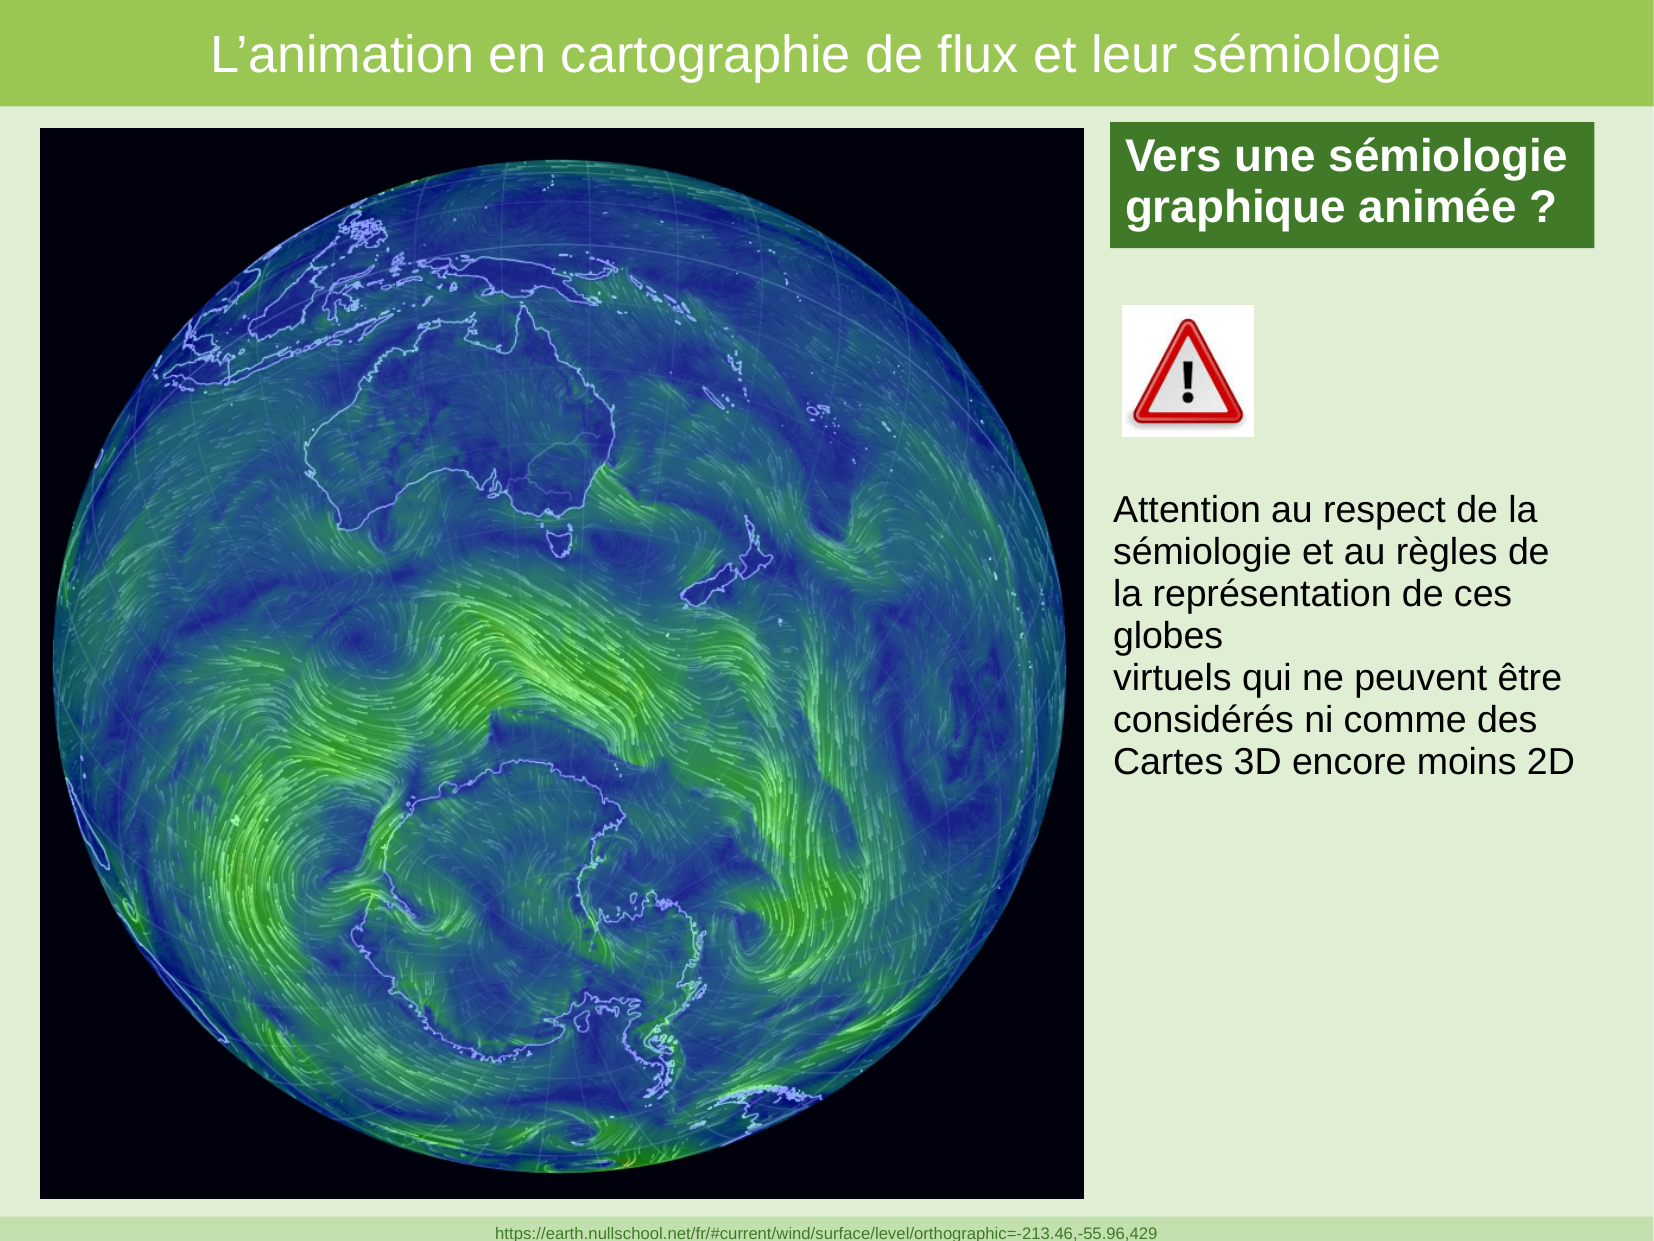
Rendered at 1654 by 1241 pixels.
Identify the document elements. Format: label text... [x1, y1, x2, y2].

picture [40, 128, 1084, 1199]
text_box Attention au respect de la sémiologie et au règles de la représentation de ces globes virtuels qui ne peuvent être considérés ni comme des Cartes 3D encore moins 2D [1098, 481, 1642, 833]
text_box Vers une sémiologie graphique animée ? [1110, 122, 1595, 249]
text_box https://earth.nullschool.net/fr/#current/wind/surface/level/orthographic=-213.46,-55.96,429 [0, 1216, 1654, 1241]
title L’animation en cartographie de flux et leur sémiologie [82, 19, 1571, 89]
picture [1122, 305, 1254, 438]
